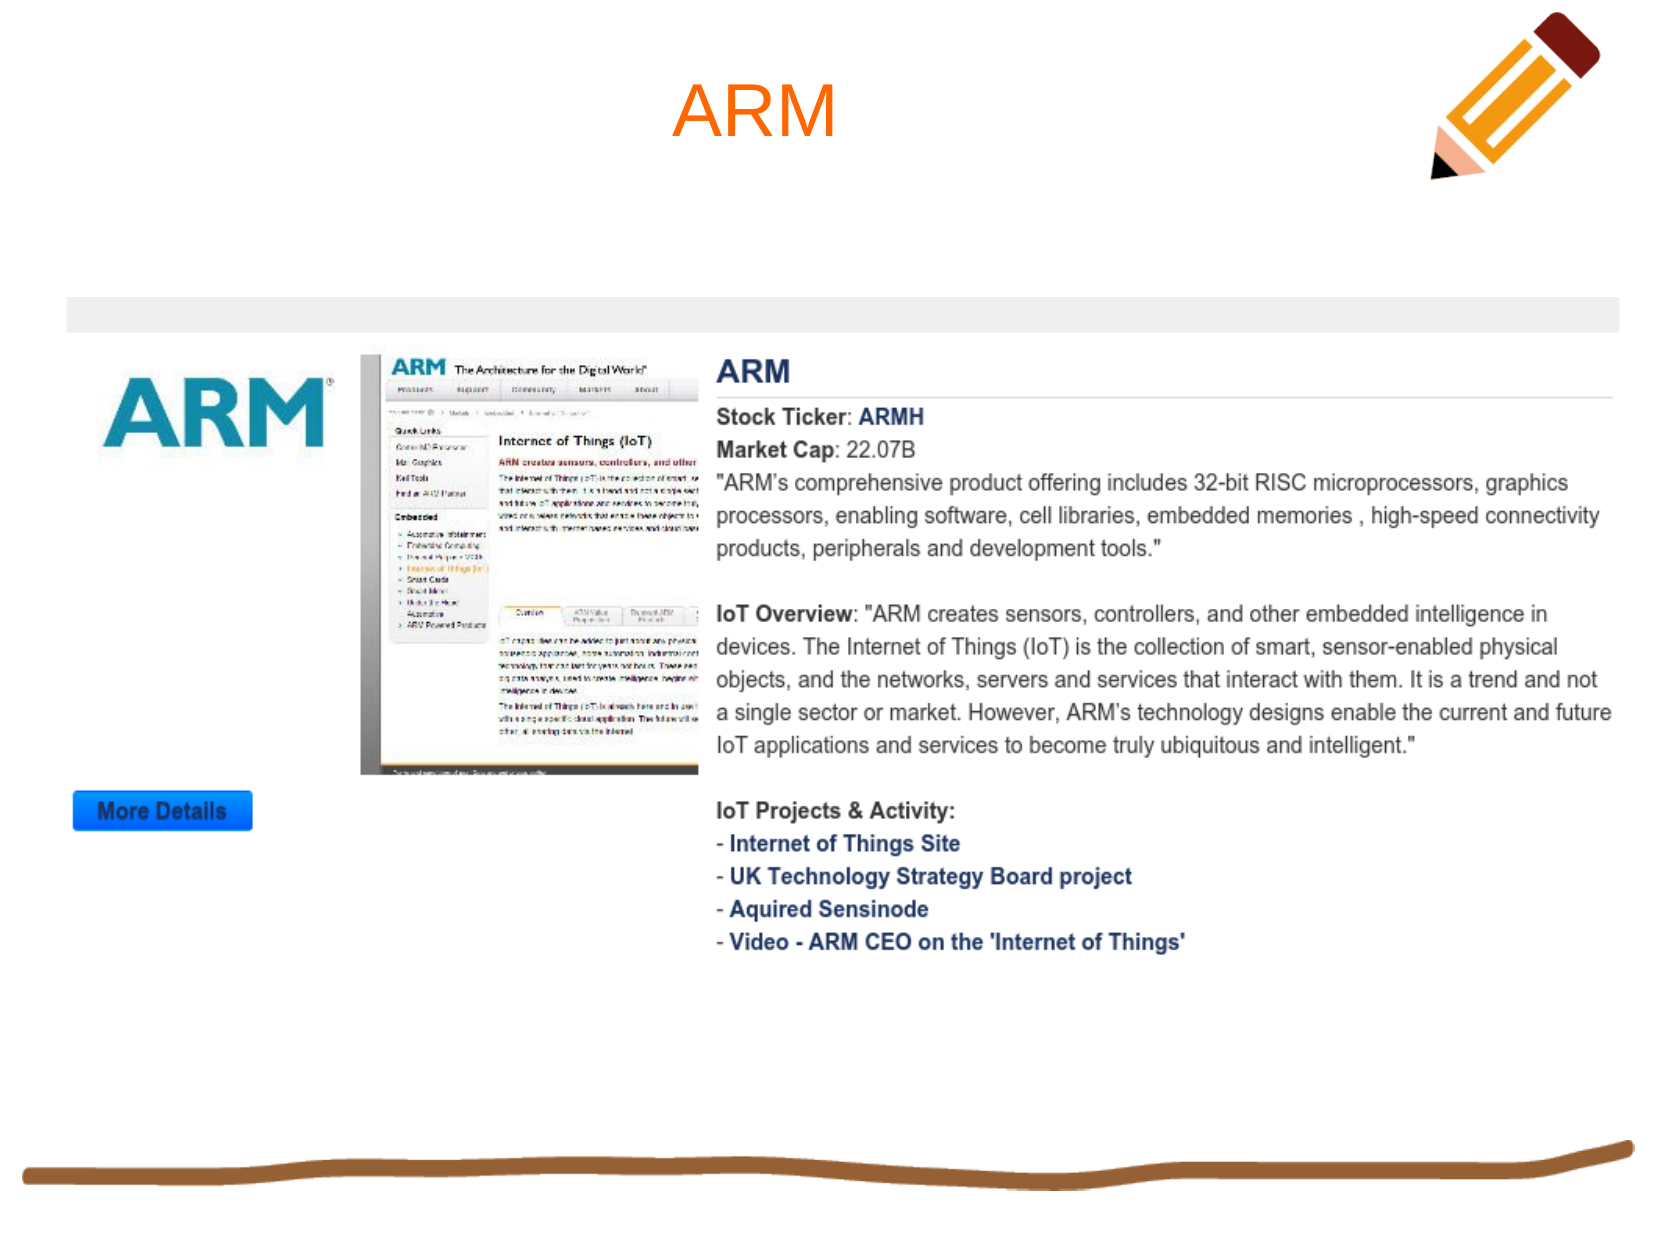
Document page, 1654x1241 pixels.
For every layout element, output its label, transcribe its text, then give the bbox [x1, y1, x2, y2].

title ARM [82, 49, 1430, 172]
picture [45, 297, 1643, 959]
picture [1430, 12, 1601, 181]
picture [22, 1140, 1635, 1191]
